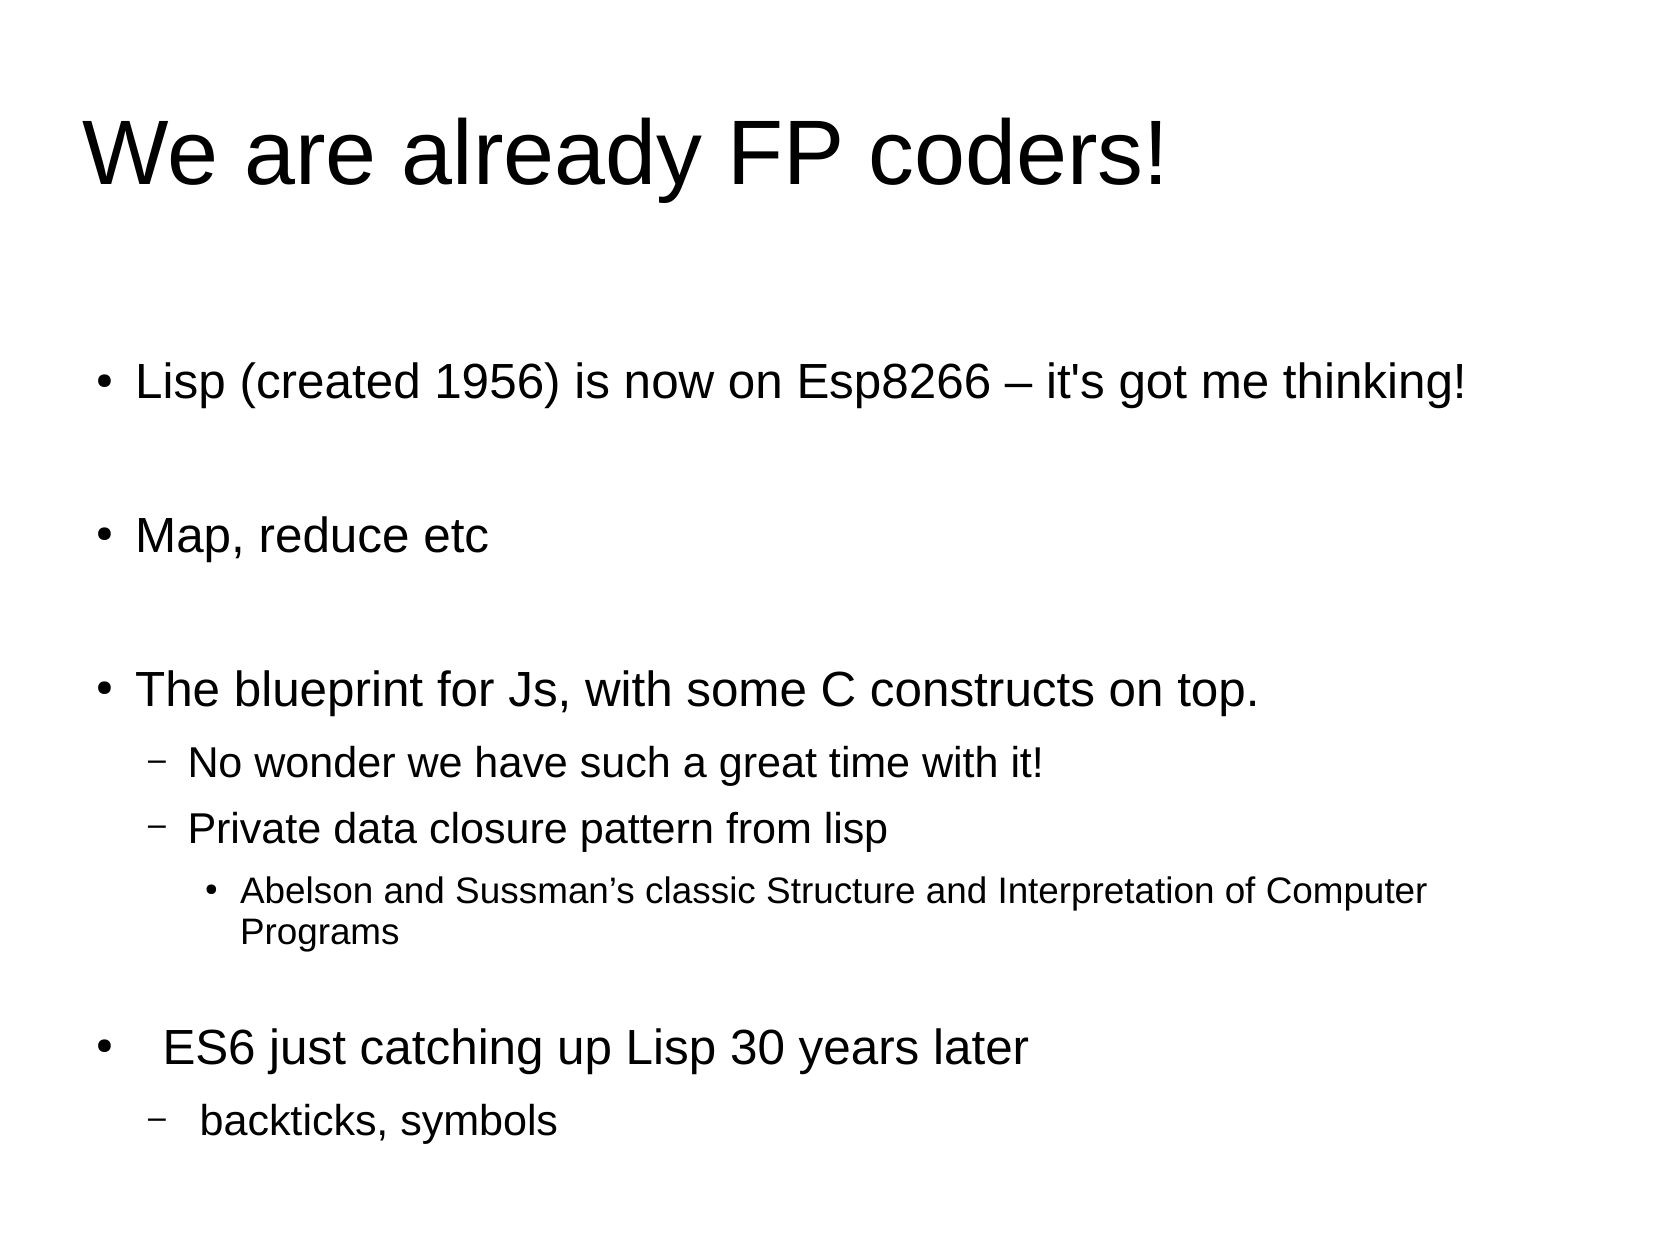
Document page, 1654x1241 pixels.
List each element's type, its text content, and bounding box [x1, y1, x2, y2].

title We are already FP coders! [82, 49, 1571, 257]
list Lisp (created 1956) is now on Esp8266 – it's got me thinking! Map, reduce etc The blueprint for Js, with some C constructs on top. No wonder we have such a great time with it! Private data closure pattern from lisp Abelson and Sussman’s classic Structure and Interpretation of Computer Programs ES6 just catching up Lisp 30 years later backticks, symbols [82, 354, 1571, 1146]
